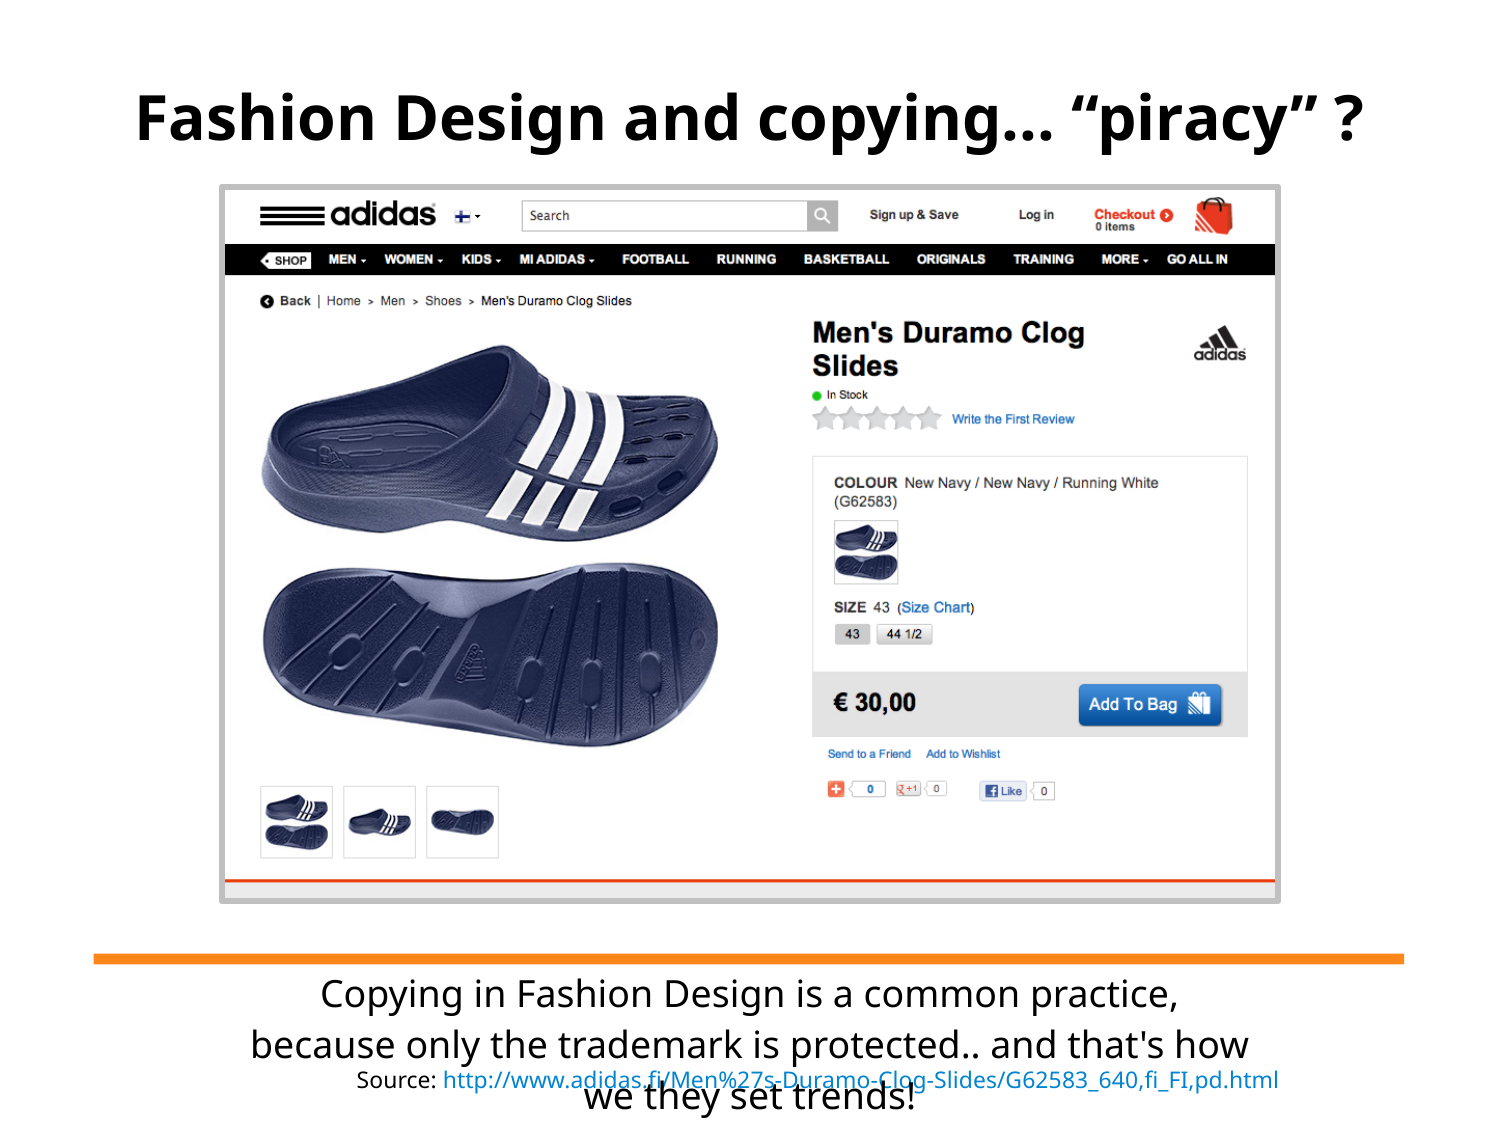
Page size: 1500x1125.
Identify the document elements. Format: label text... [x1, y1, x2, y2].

picture [0, 0, 1500, 1125]
text_box Source: http://www.adidas.fi/Men%27s-Duramo-Clog-Slides/G62583_640,fi_FI,pd.html [341, 1073, 1212, 1101]
title Fashion Design and copying... “piracy” ? [75, 44, 1426, 188]
text_box Copying in Fashion Design is a common practice, because only the trademark is protected.. and that's how we they set trends! [232, 960, 1268, 1073]
